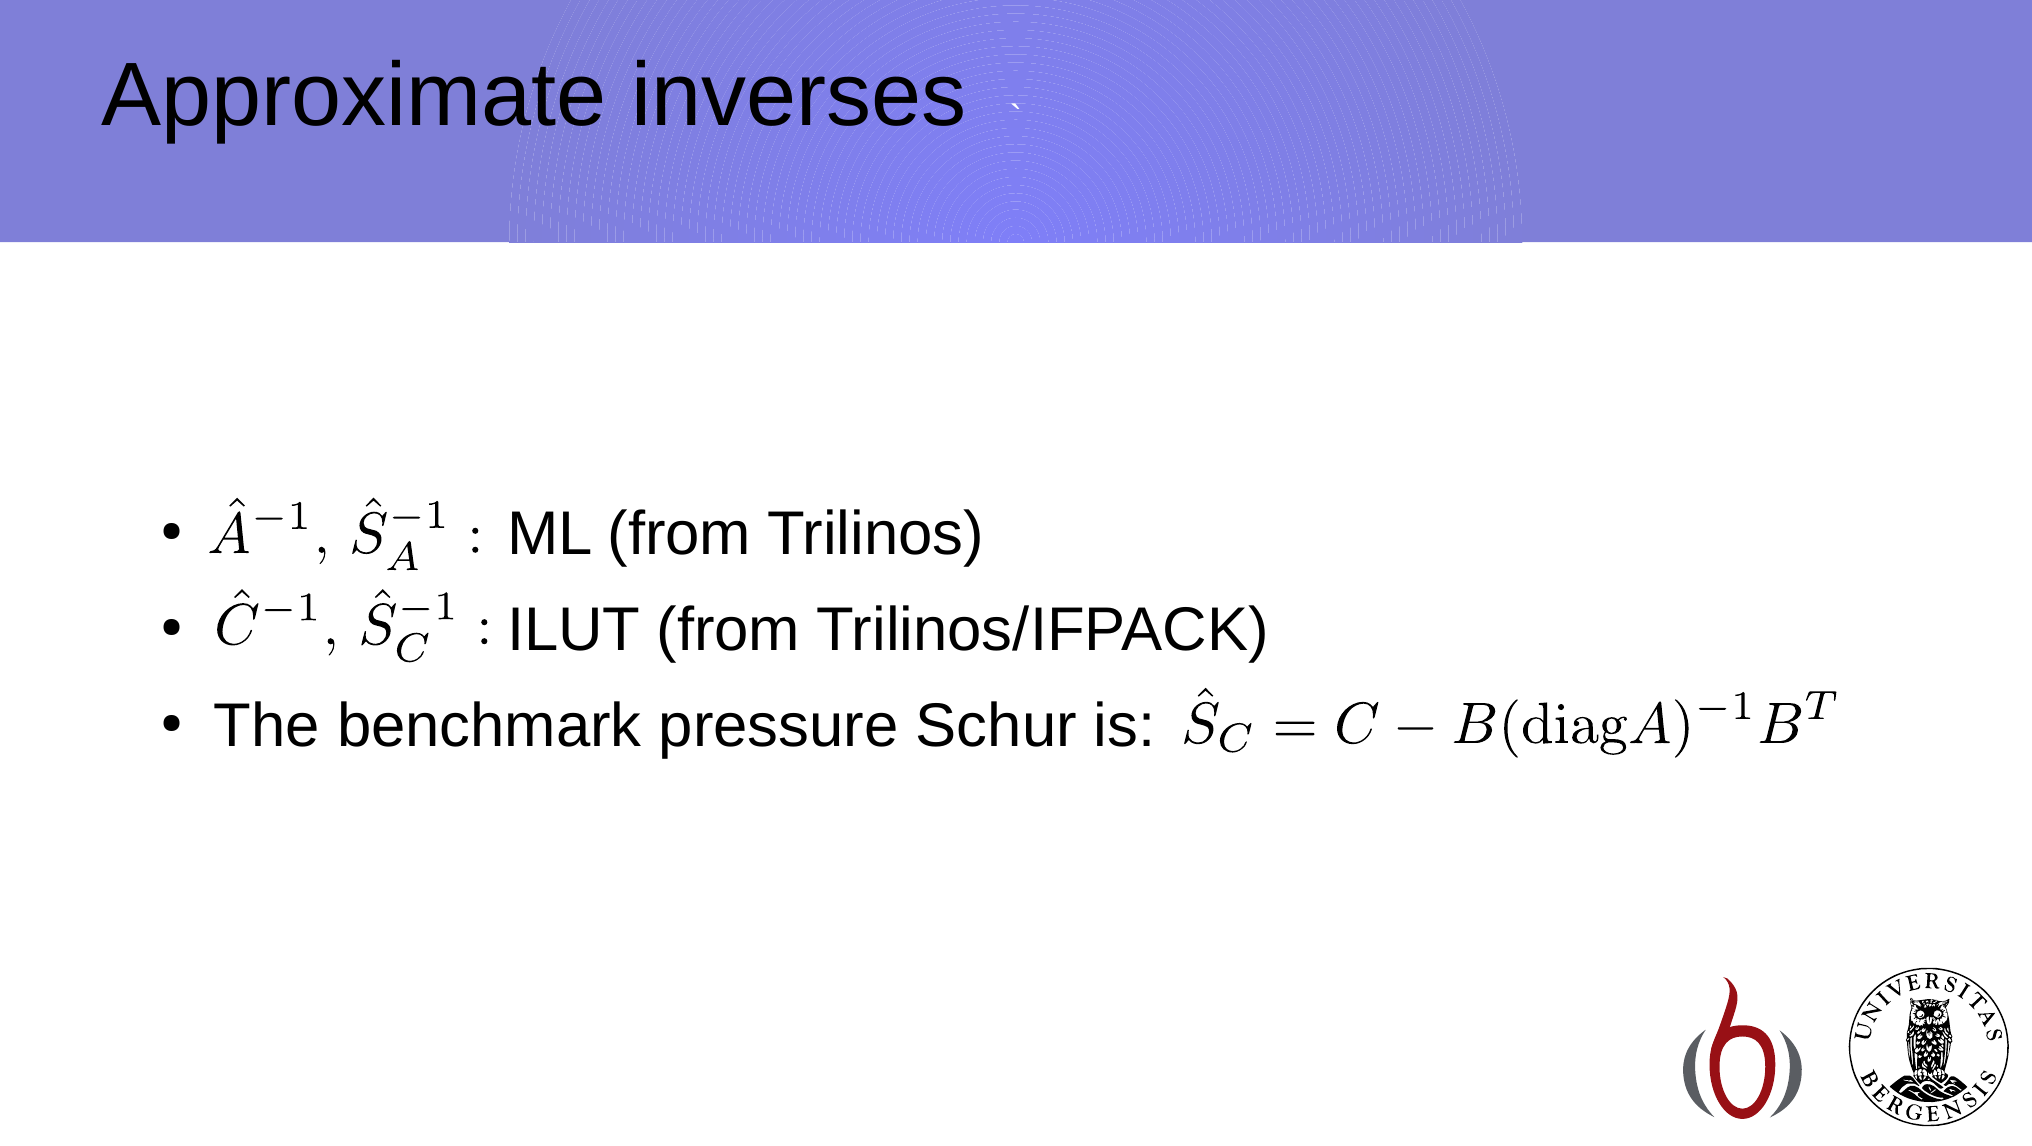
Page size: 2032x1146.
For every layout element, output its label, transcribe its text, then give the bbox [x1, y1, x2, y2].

list ML (from Trilinos) ILUT (from Trilinos/IFPACK) The benchmark pressure Schur is: [142, 498, 1972, 1146]
text_box [1181, 687, 1839, 758]
text_box [214, 589, 493, 663]
text_box [207, 497, 484, 571]
title Approximate inverses [101, 43, 1930, 145]
